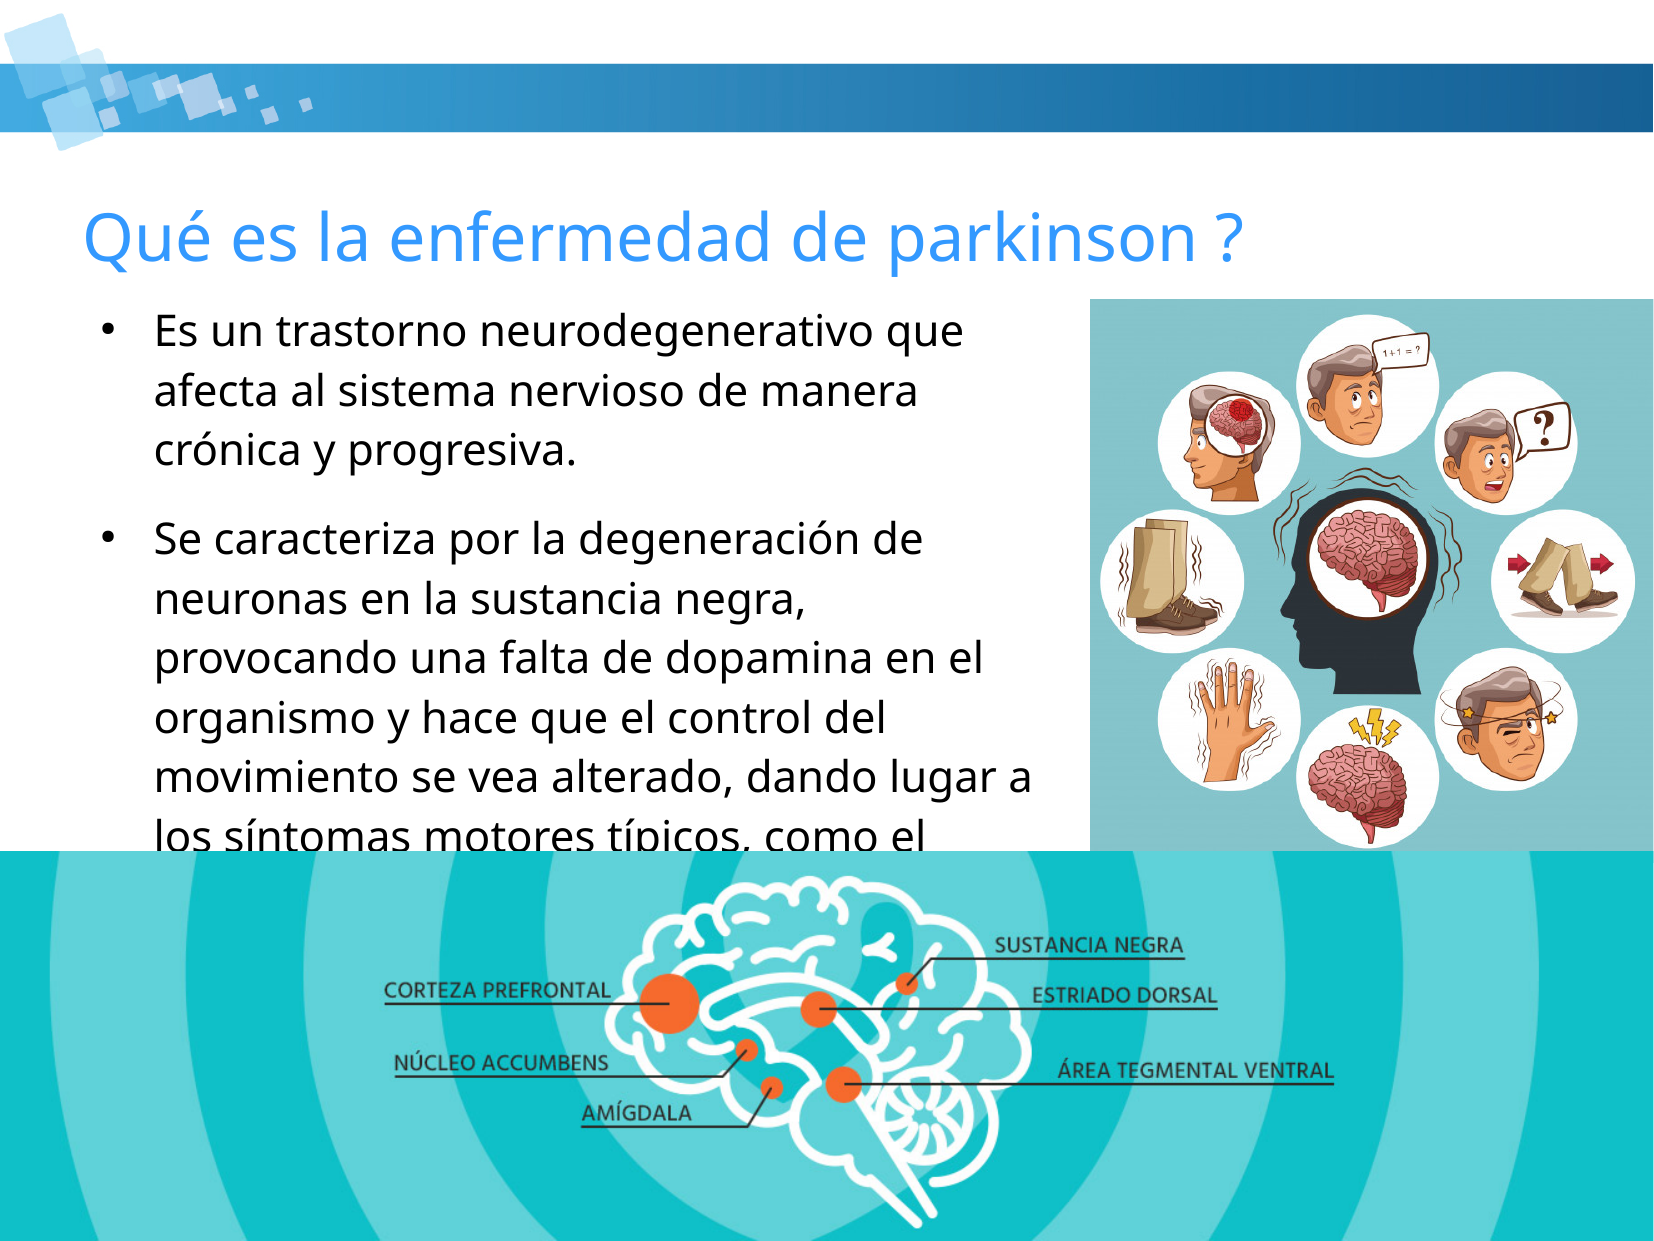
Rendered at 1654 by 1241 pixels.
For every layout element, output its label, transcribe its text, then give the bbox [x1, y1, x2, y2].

list Es un trastorno neurodegenerativo que afecta al sistema nervioso de manera crónica y progresiva. Se caracteriza por la degeneración de neuronas en la sustancia negra, provocando una falta de dopamina en el organismo y hace que el control del movimiento se vea alterado, dando lugar a los síntomas motores típicos, como el temblor en reposo o la rigidez. [82, 300, 1051, 838]
title Qué es la enfermedad de parkinson ? [82, 100, 1571, 372]
picture [0, 0, 1654, 1241]
